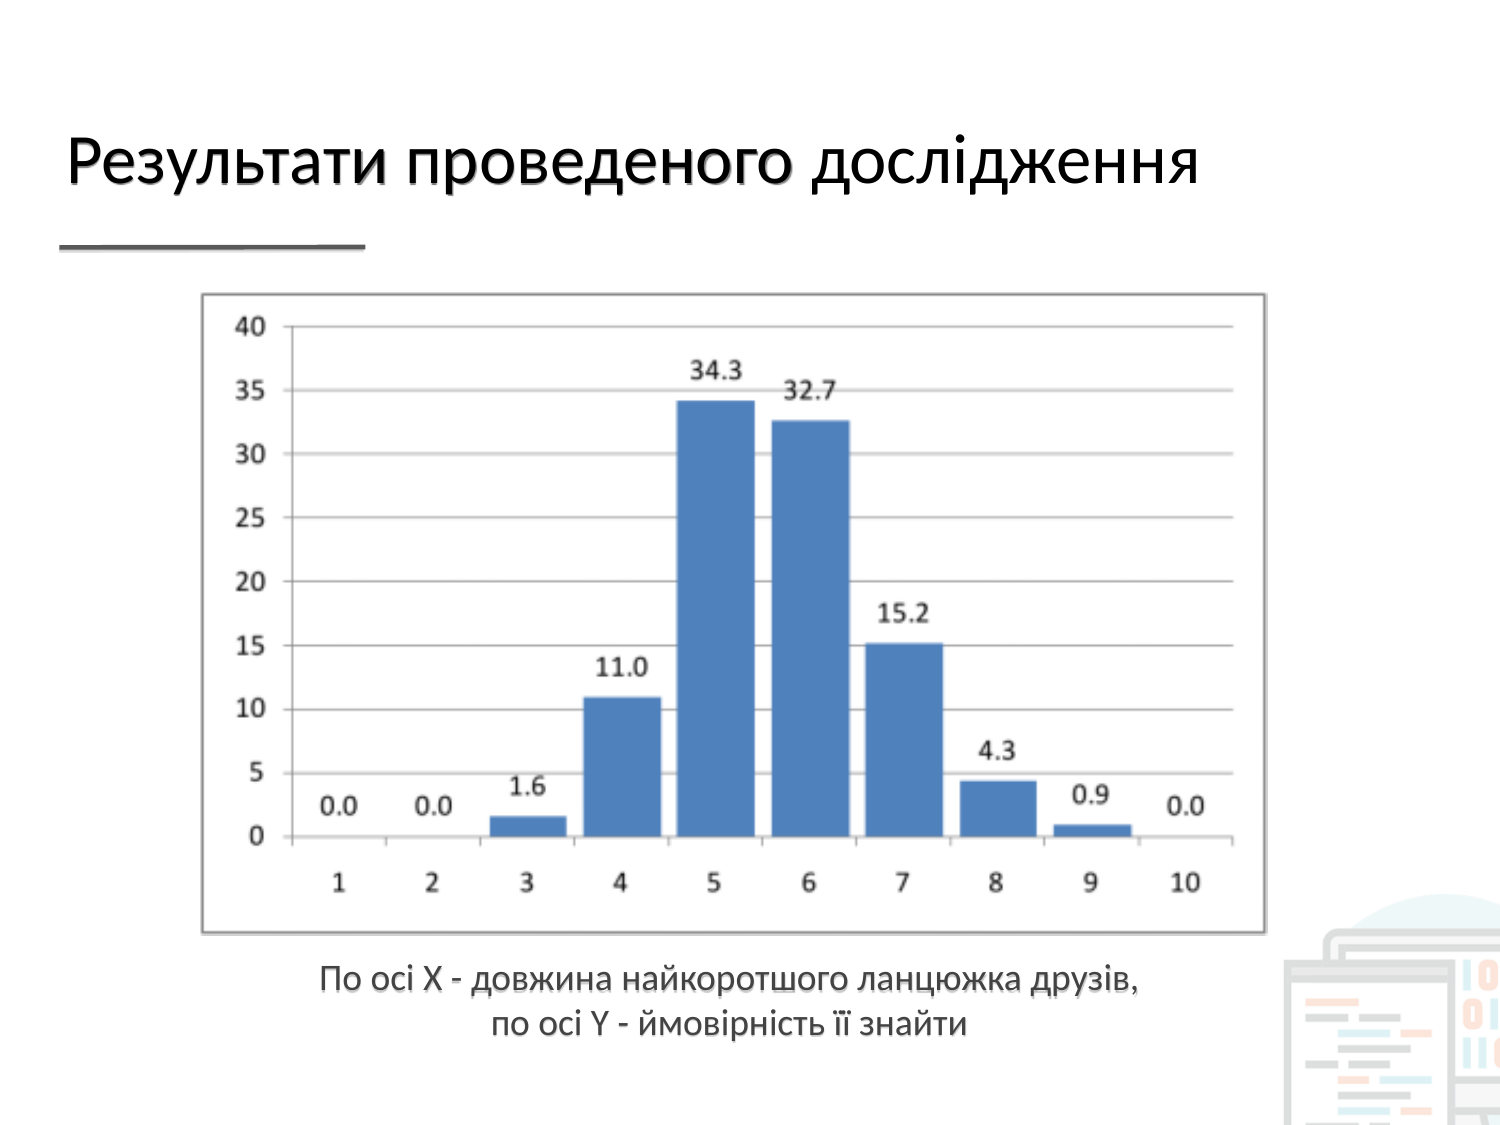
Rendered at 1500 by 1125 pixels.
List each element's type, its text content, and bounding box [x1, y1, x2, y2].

text_box По осі Х - довжина найкоротшого ланцюжка друзів, по осі Y - ймовірність її знайти [224, 937, 1244, 1037]
text_box Результати проведеного дослідження [51, 97, 1449, 223]
picture [200, 292, 1500, 1125]
